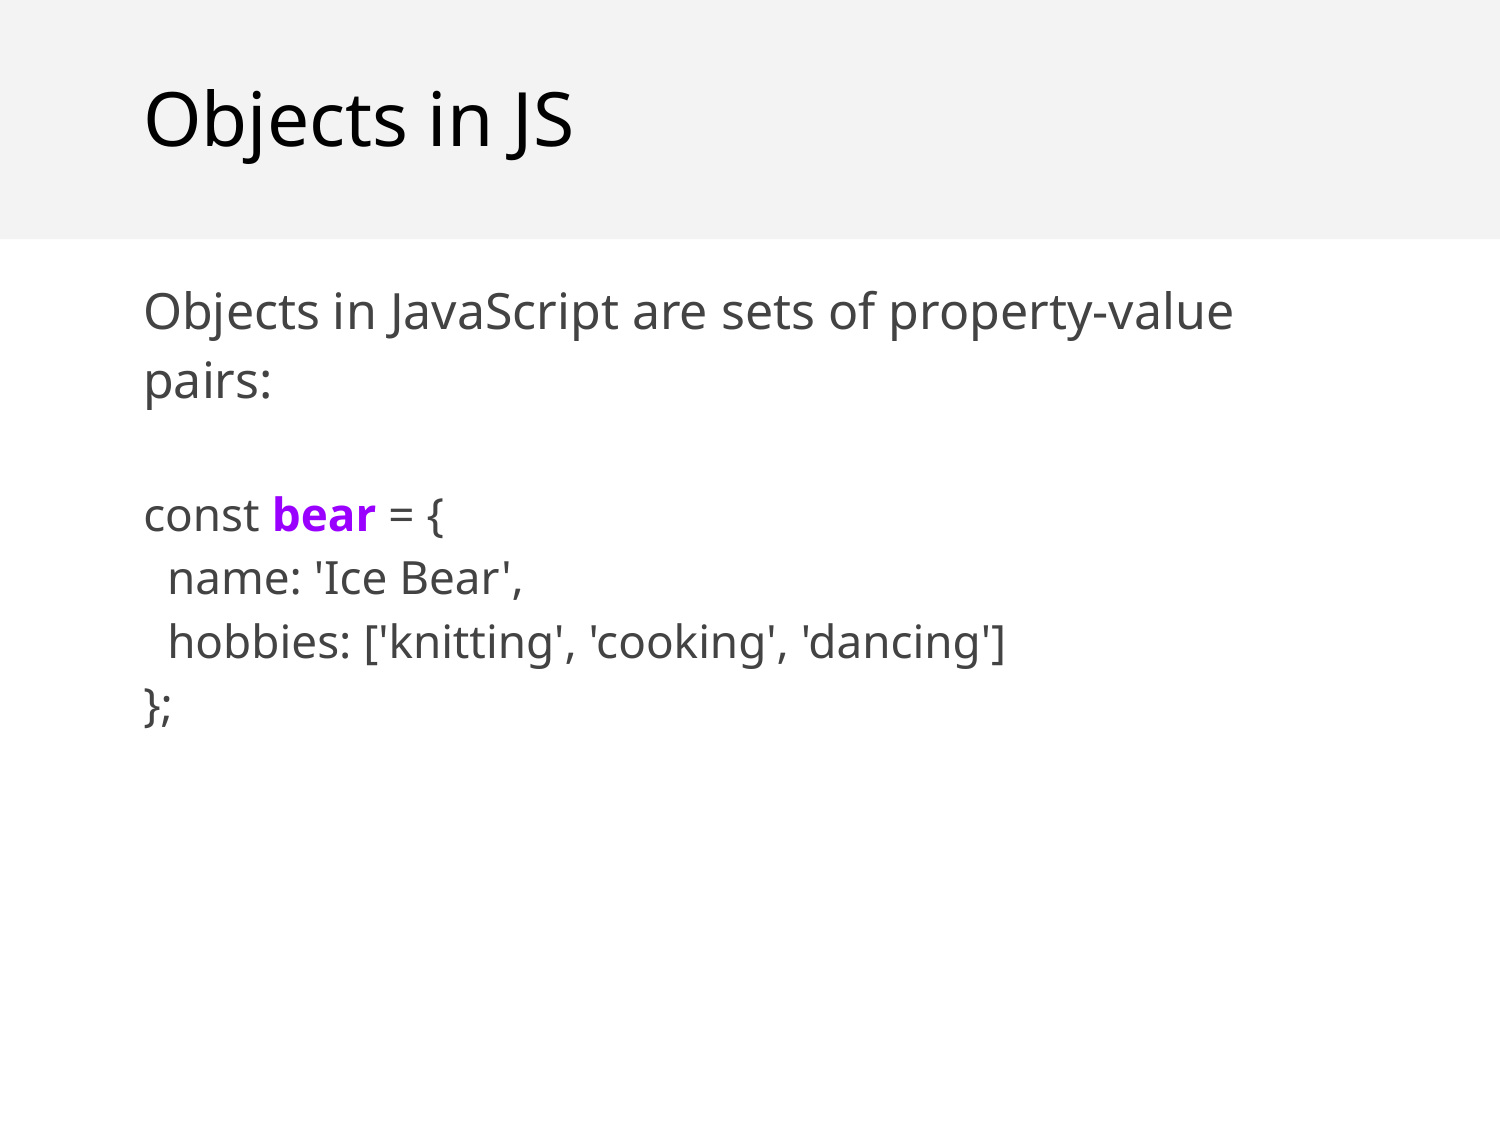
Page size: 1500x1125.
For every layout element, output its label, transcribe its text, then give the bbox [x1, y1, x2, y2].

title Objects in JS [128, 56, 1372, 183]
list Objects in JavaScript are sets of property-value pairs: const bear = { name: 'Ice Bear', hobbies: ['knitting', 'cooking', 'dancing'] }; [128, 255, 1372, 1004]
